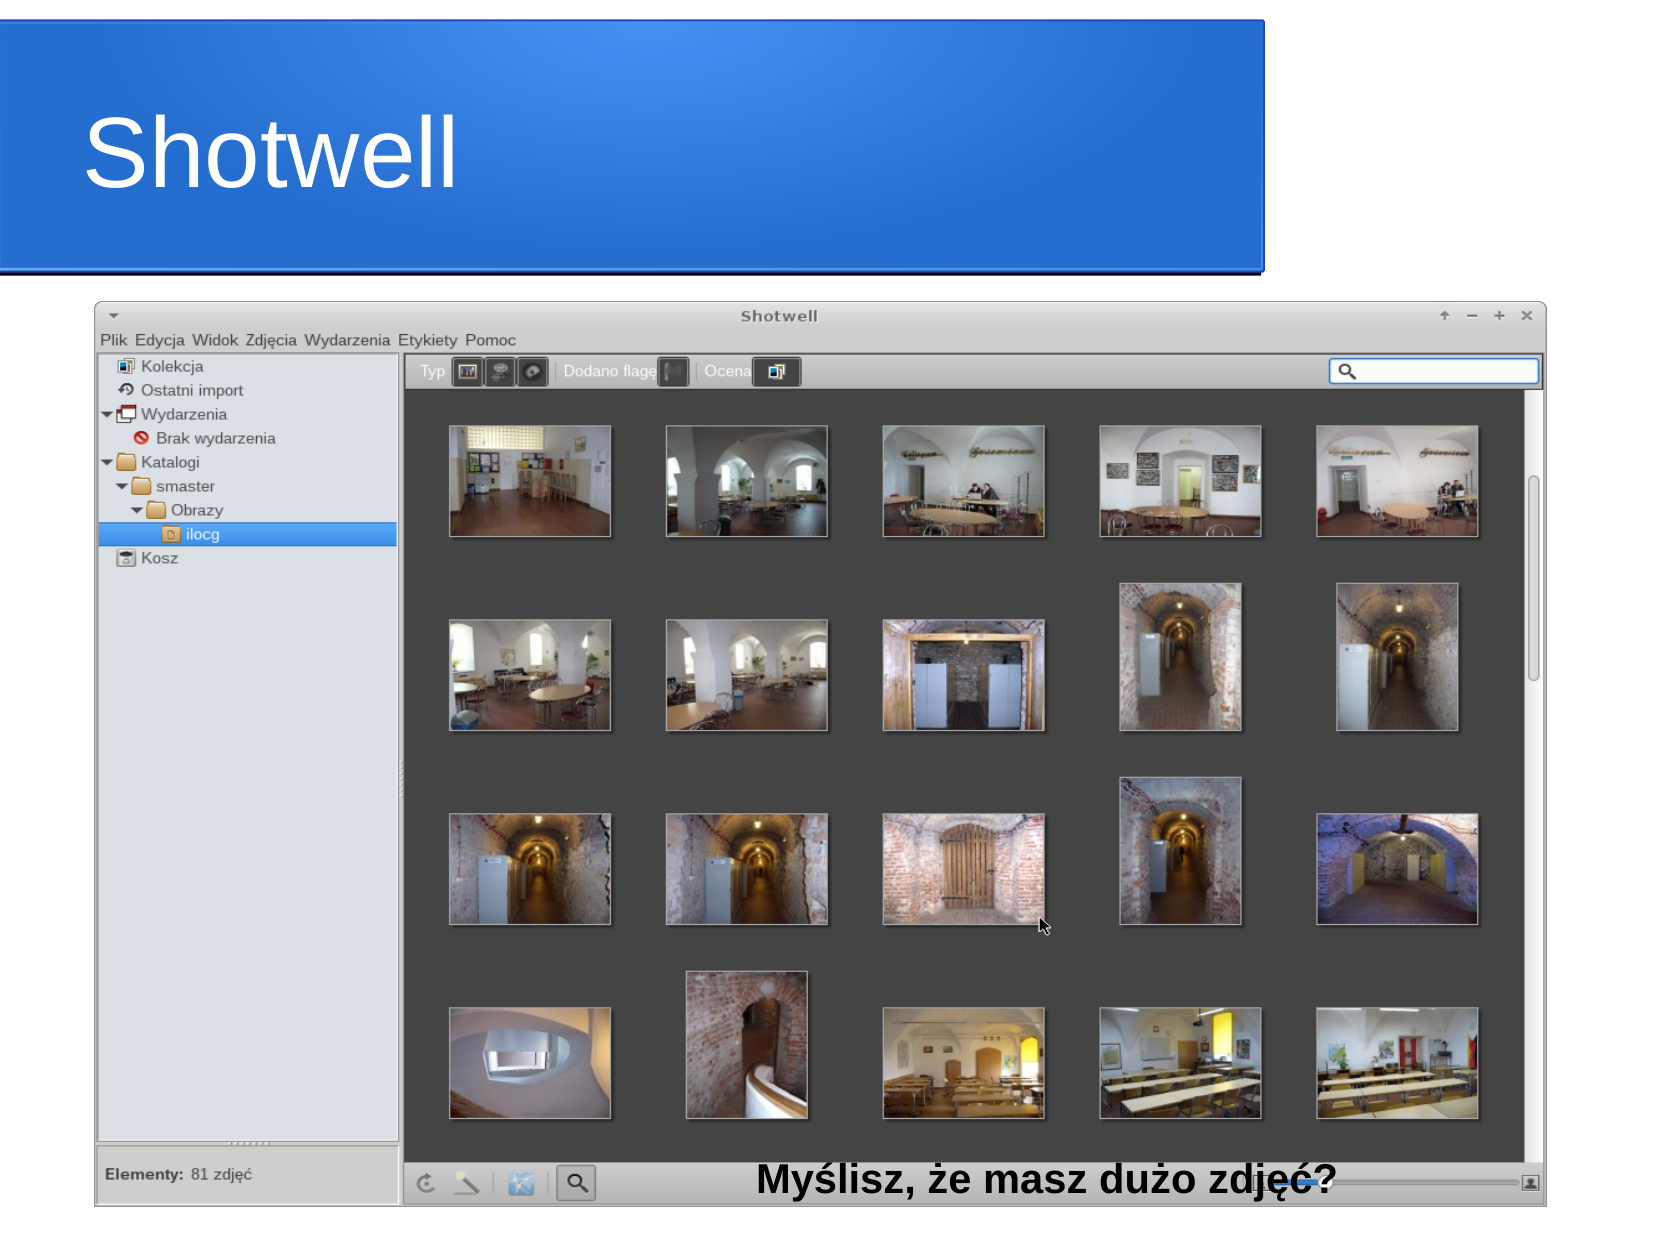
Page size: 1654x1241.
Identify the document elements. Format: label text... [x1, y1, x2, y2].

picture [94, 301, 1547, 1207]
list Myślisz, że masz dużo zdjęć? [685, 1155, 1550, 1209]
title Shotwell [82, 49, 1250, 257]
